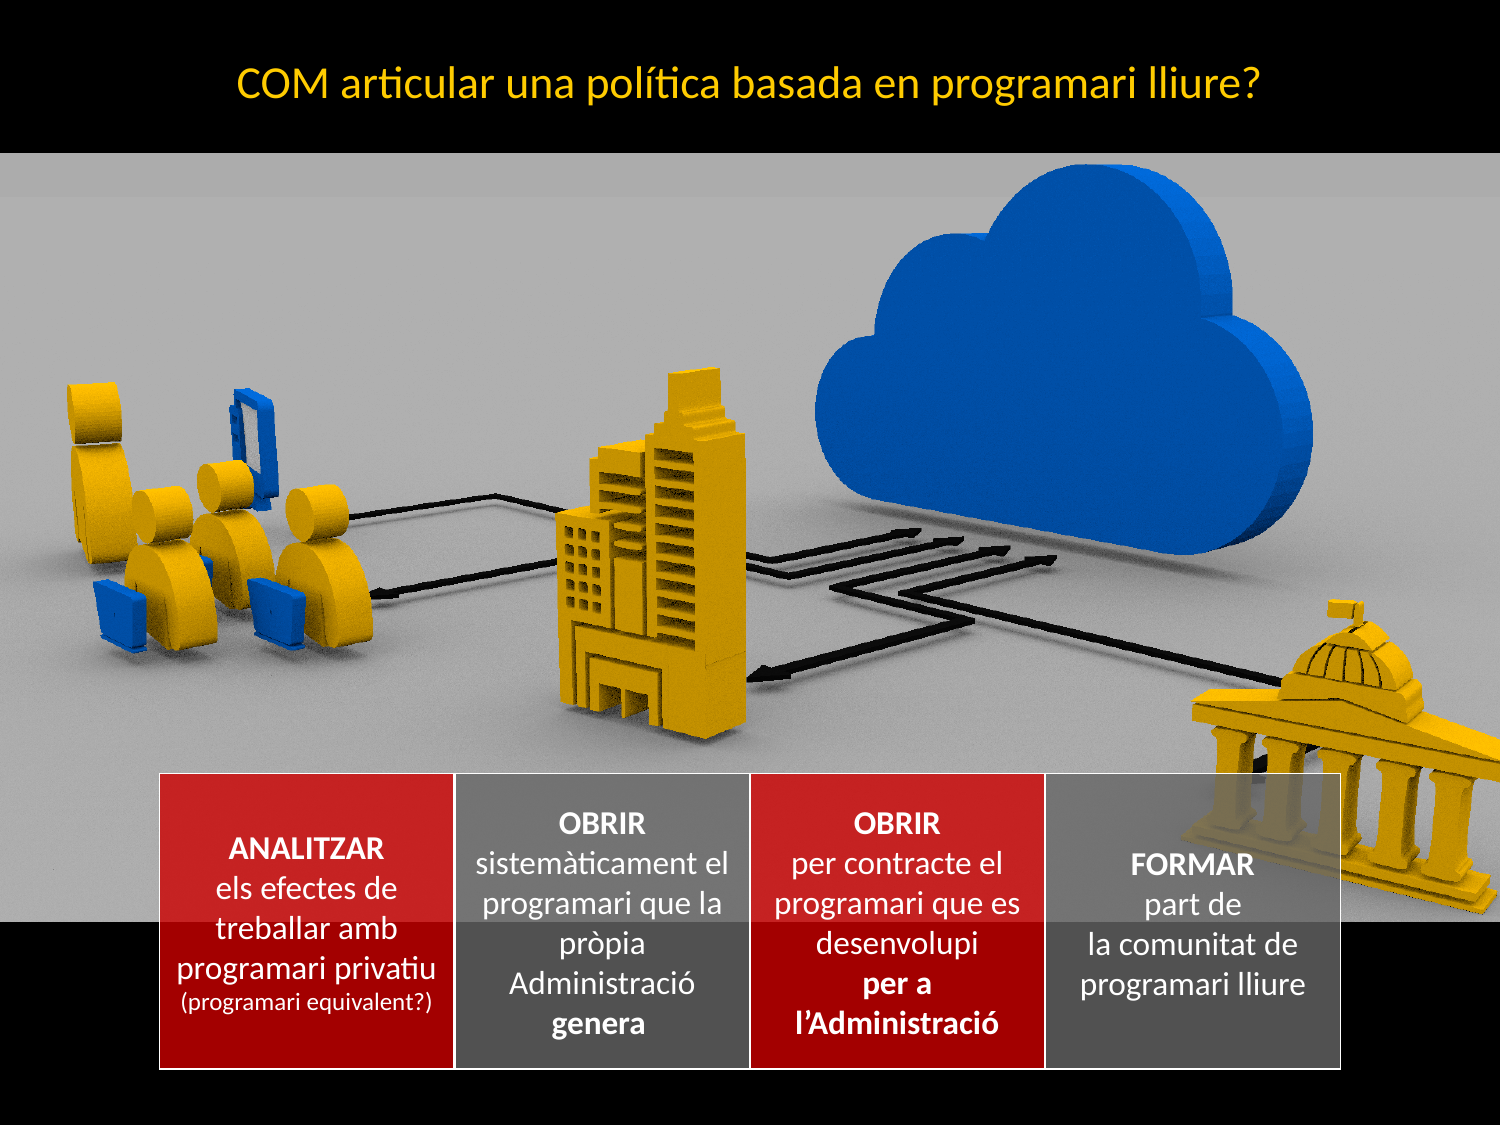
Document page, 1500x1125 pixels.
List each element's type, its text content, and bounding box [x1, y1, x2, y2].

text_box FORMAR part de la comunitat de programari lliure [1045, 834, 1341, 1010]
text_box OBRIR per contracte el programari que es desenvolupi per a l’Administració [750, 793, 1045, 1049]
text_box ANALITZAR els efectes de treballar amb programari privatiu (programari equivalent?) [159, 818, 454, 1024]
text_box [159, 1010, 1341, 1069]
text_box COM articular una política basada en programari lliure? [0, 44, 1500, 143]
text_box [159, 773, 1341, 834]
text_box OBRIR sistemàticament el programari que la pròpia Administració genera [454, 793, 750, 1049]
picture [0, 153, 1500, 922]
